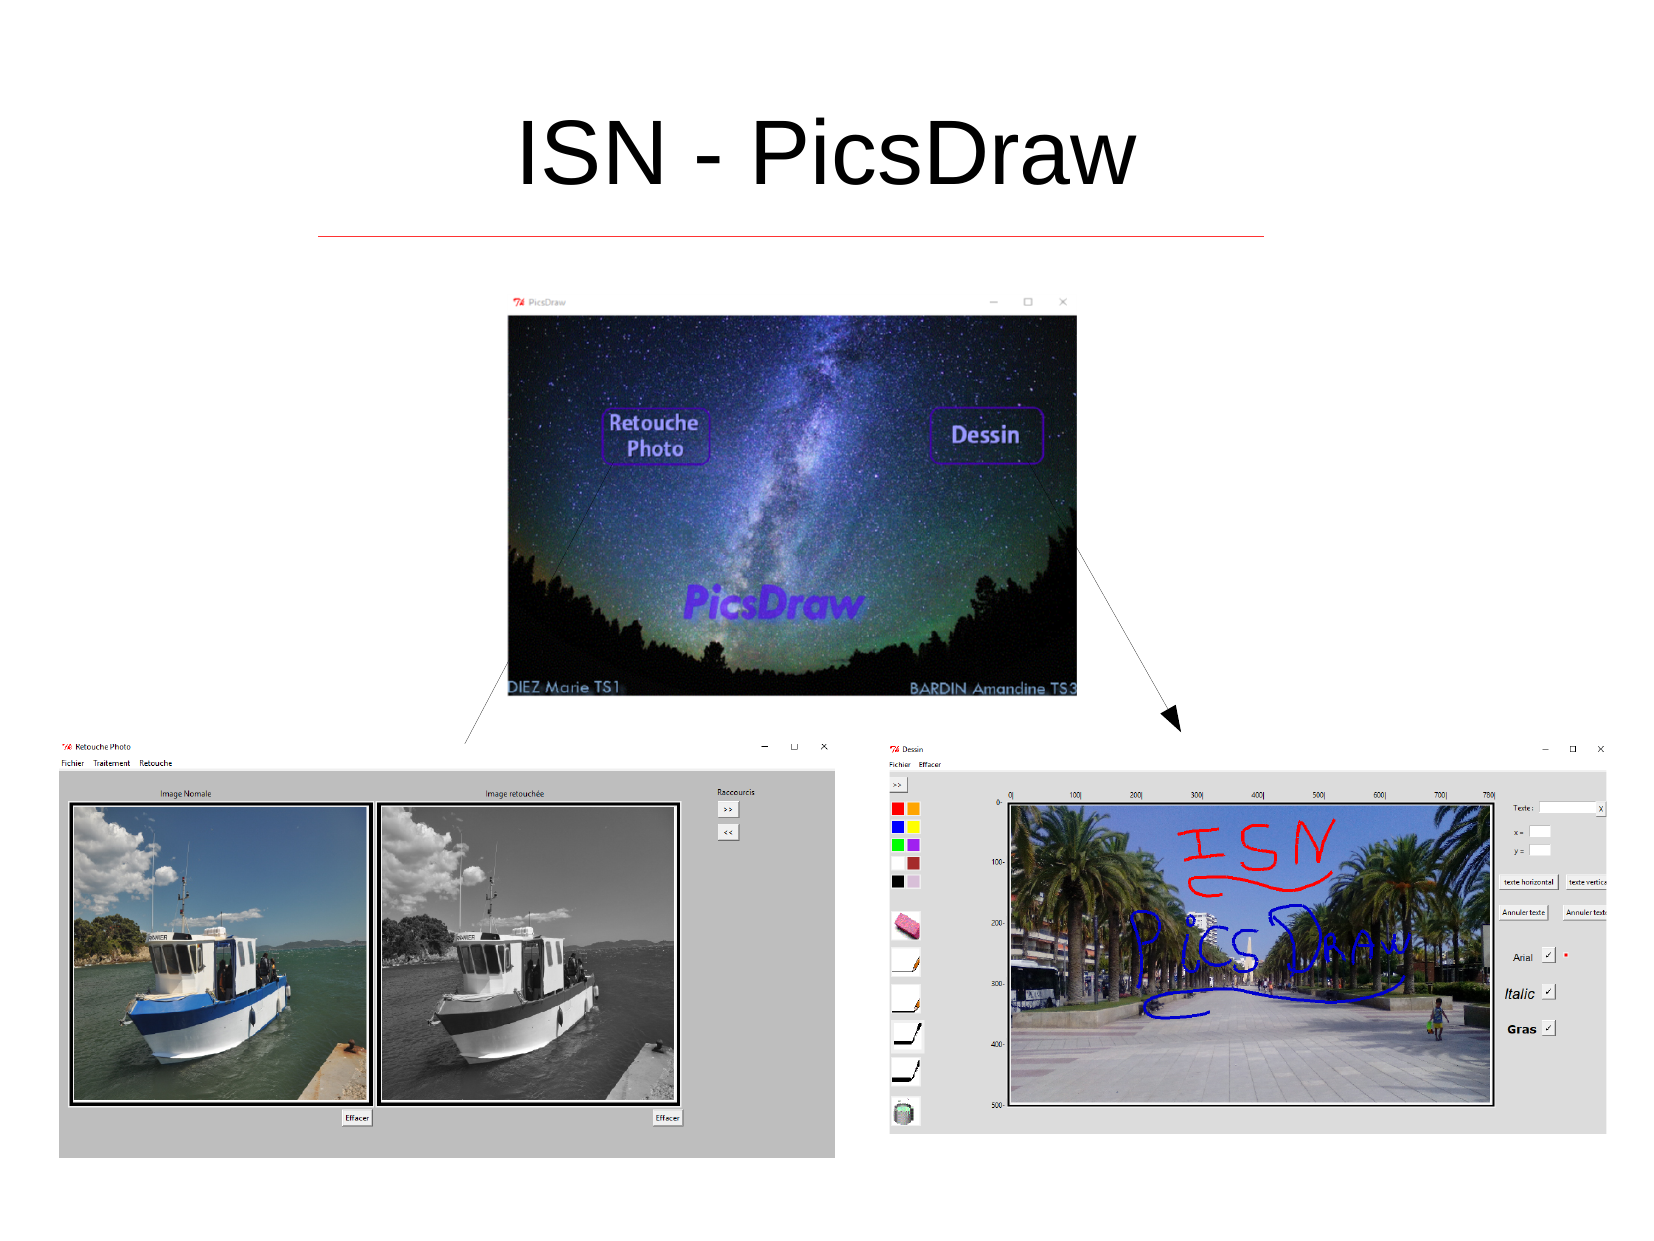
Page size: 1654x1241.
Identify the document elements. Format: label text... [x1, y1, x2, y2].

picture [889, 744, 1607, 1134]
title ISN - PicsDraw [82, 49, 1571, 257]
picture [507, 294, 1077, 697]
picture [59, 744, 835, 1158]
